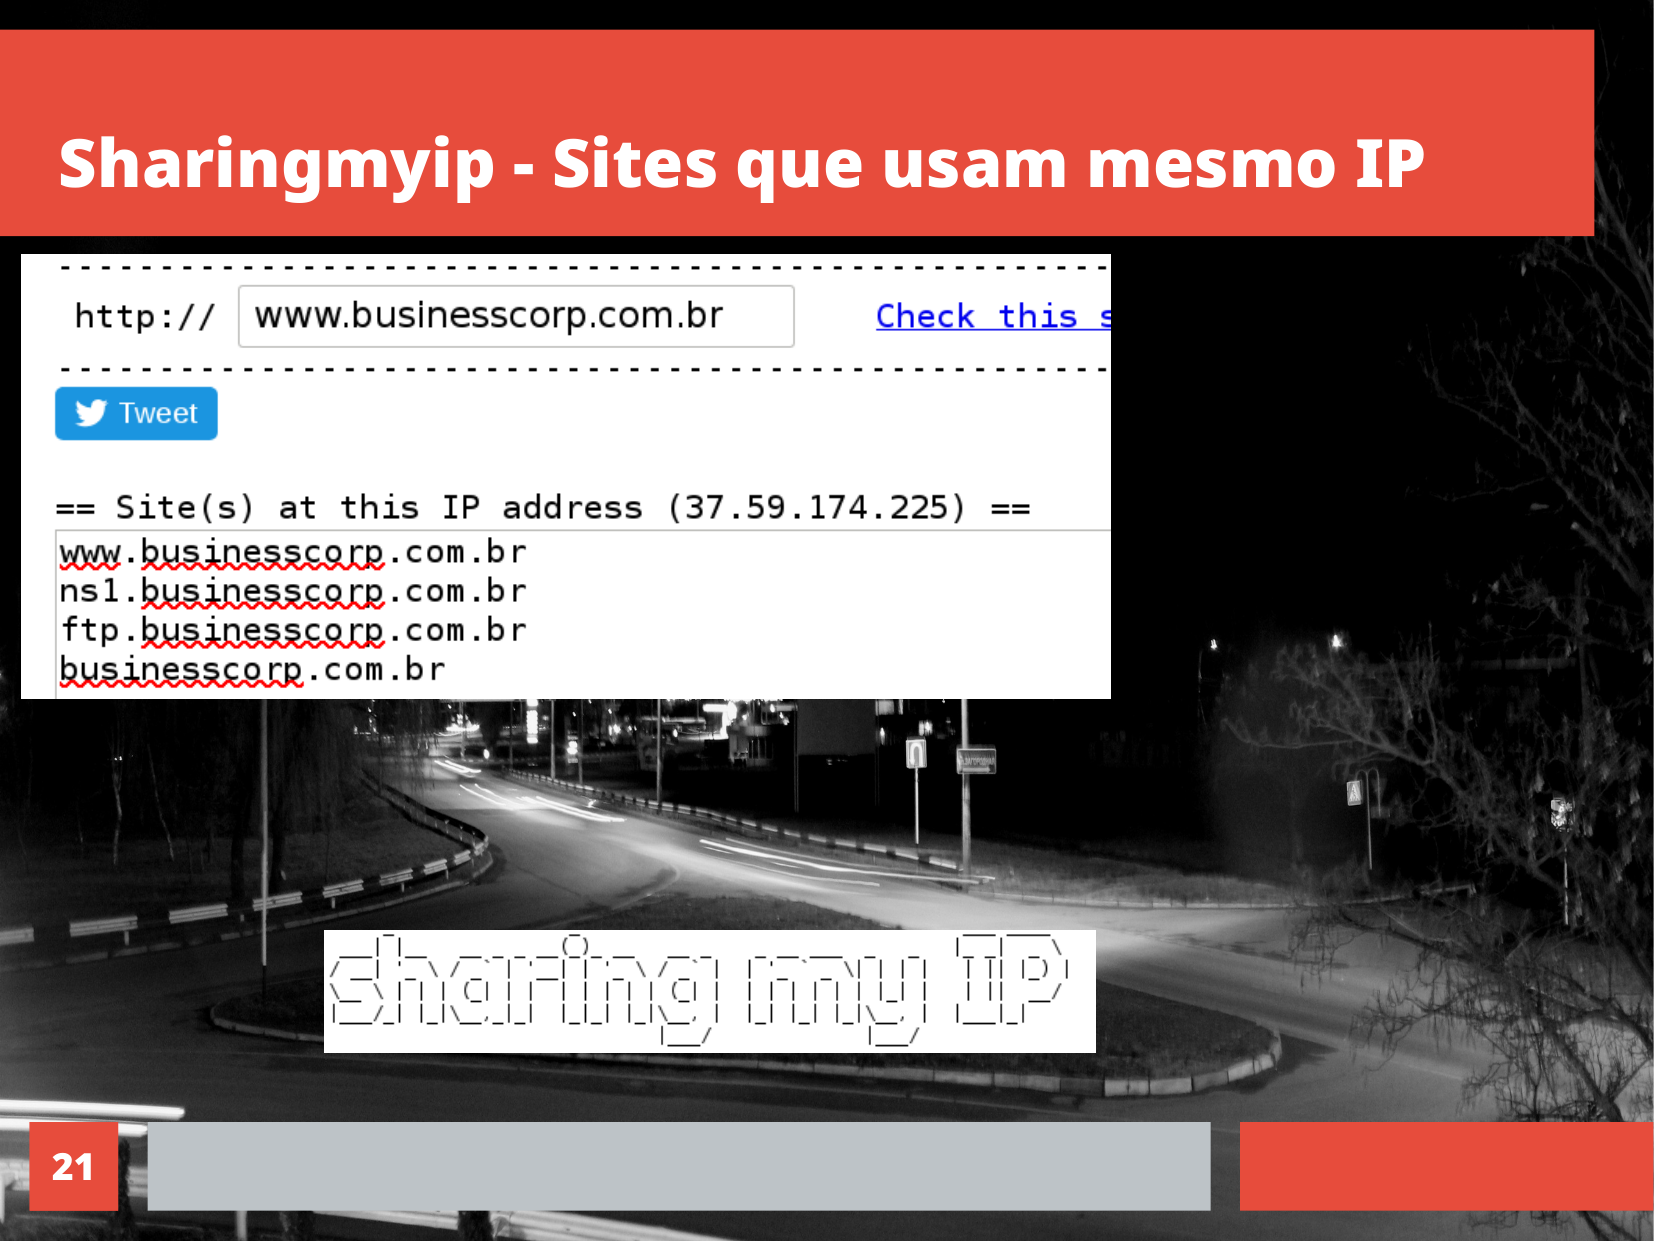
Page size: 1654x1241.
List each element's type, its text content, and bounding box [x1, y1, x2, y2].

title Sharingmyip - Sites que usam mesmo IP [59, 59, 1595, 207]
list [59, 324, 1565, 1093]
picture [0, 0, 1654, 1241]
